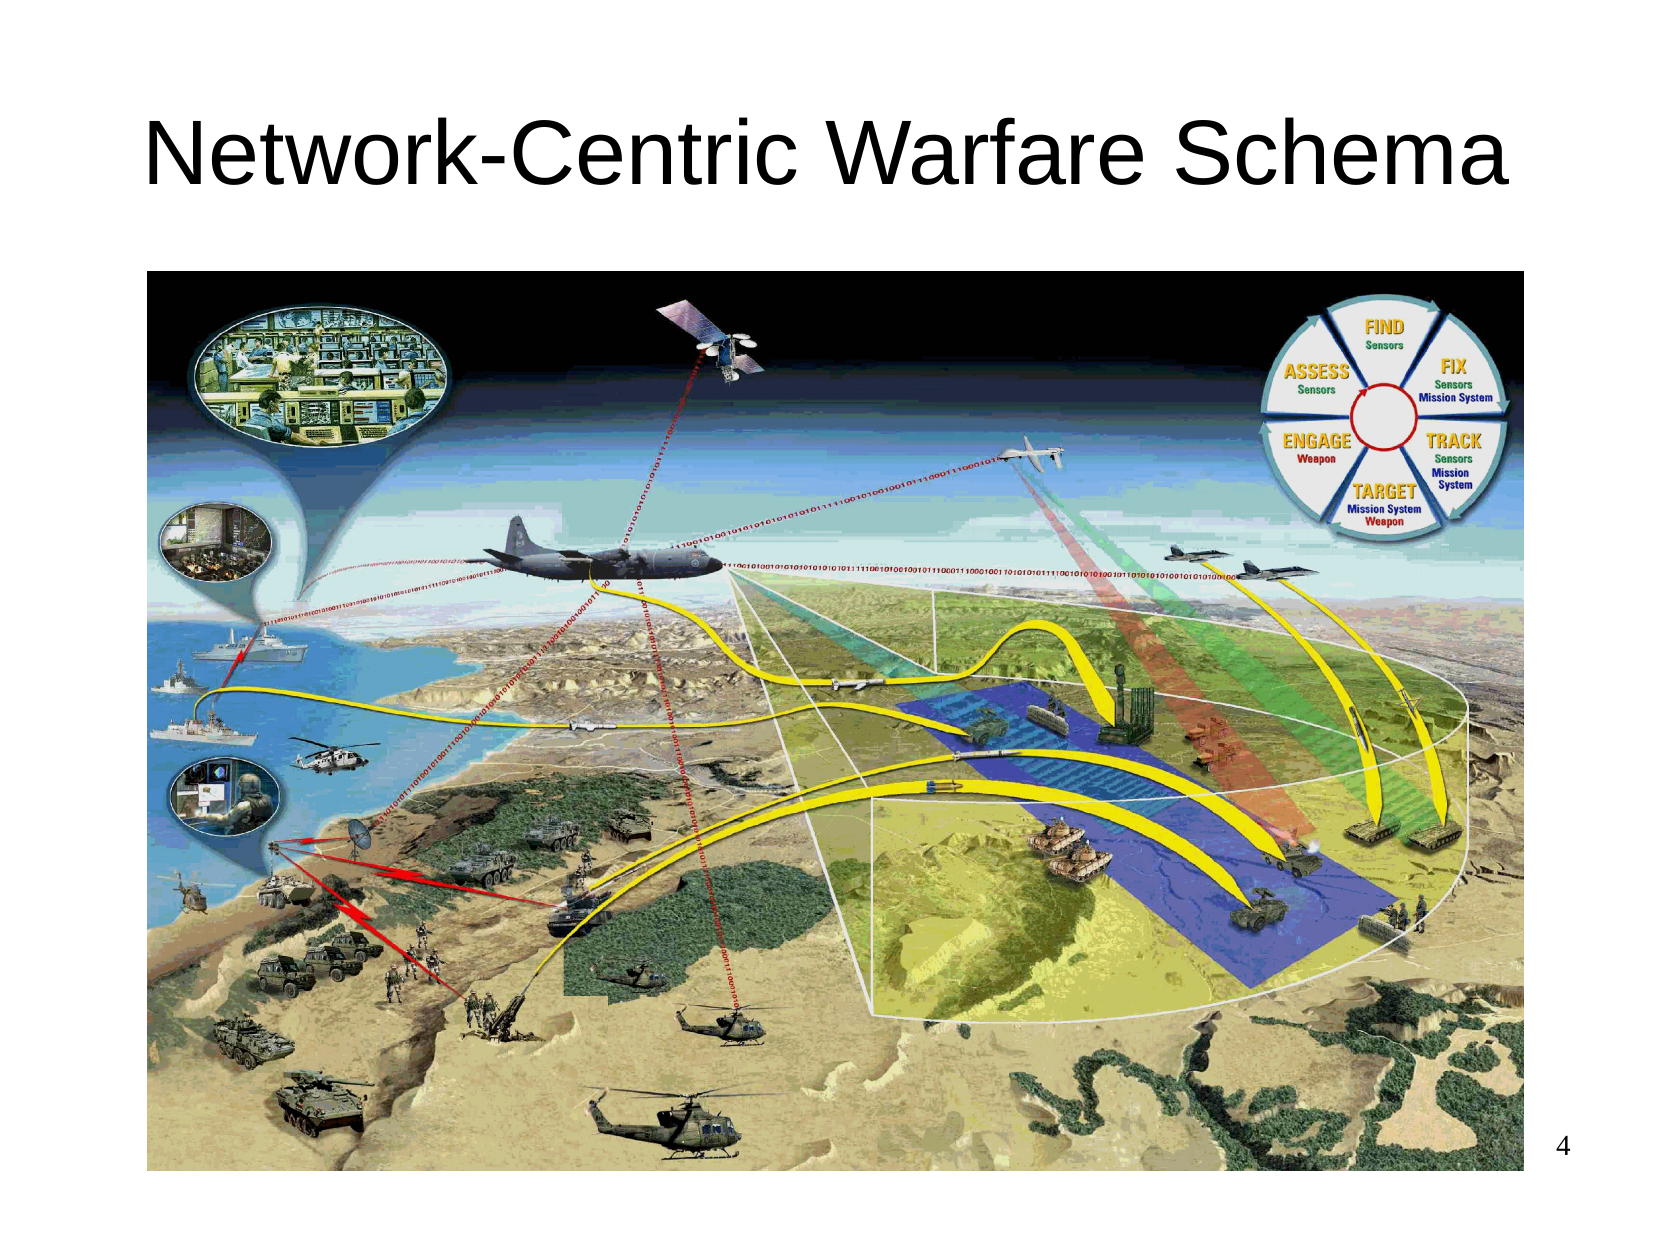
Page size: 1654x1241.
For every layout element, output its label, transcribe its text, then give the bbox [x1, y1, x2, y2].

title Network-Centric Warfare Schema [82, 49, 1571, 257]
picture [147, 271, 1524, 1171]
